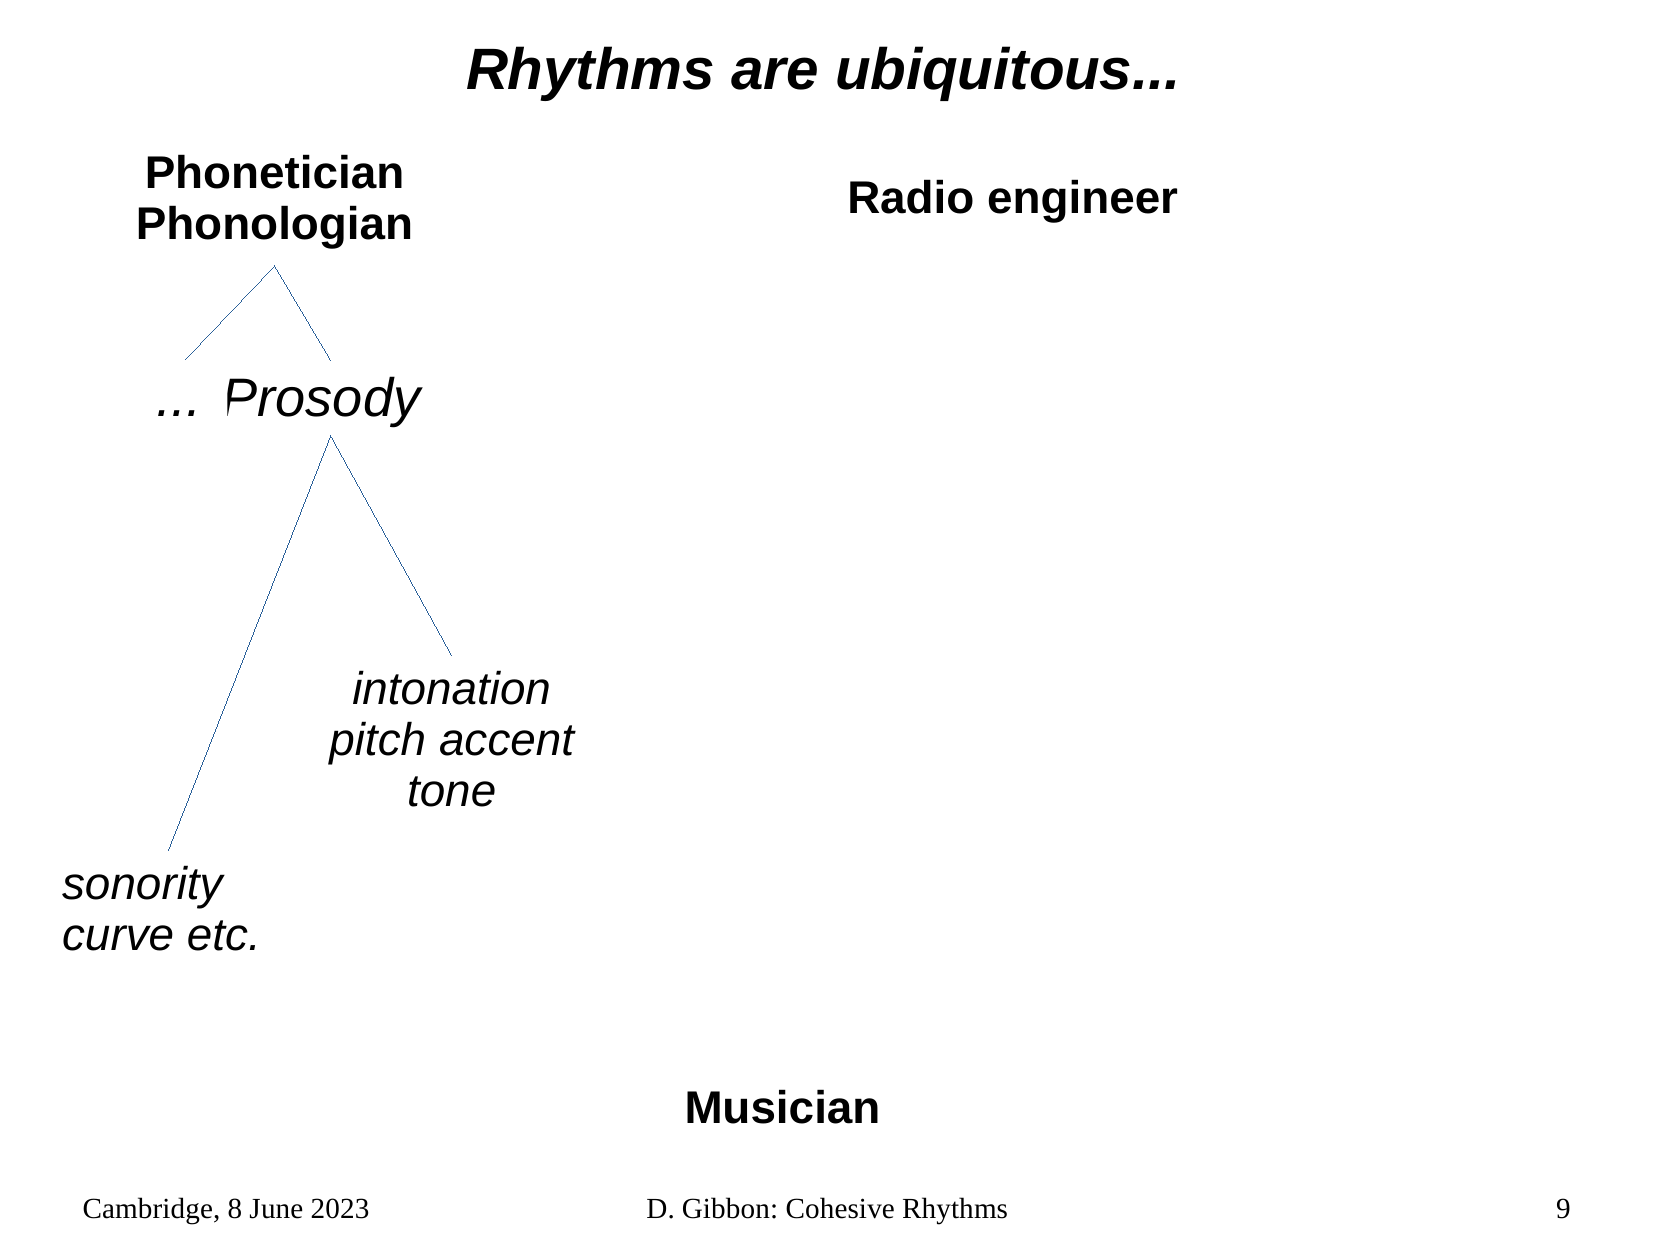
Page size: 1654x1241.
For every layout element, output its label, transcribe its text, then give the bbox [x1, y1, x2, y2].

text_box Phonetician Phonologian [82, 129, 467, 266]
text_box Prosody [232, 383, 252, 397]
text_box sonority curve etc. [47, 850, 290, 968]
text_box Prosody [228, 360, 455, 436]
text_box Radio engineer [773, 153, 1252, 243]
text_box ... [141, 360, 228, 436]
text_box Musician [637, 1062, 928, 1152]
text_box intonation pitch accent tone [301, 655, 603, 825]
title Rhythms are ubiquitous... [11, 19, 1636, 119]
